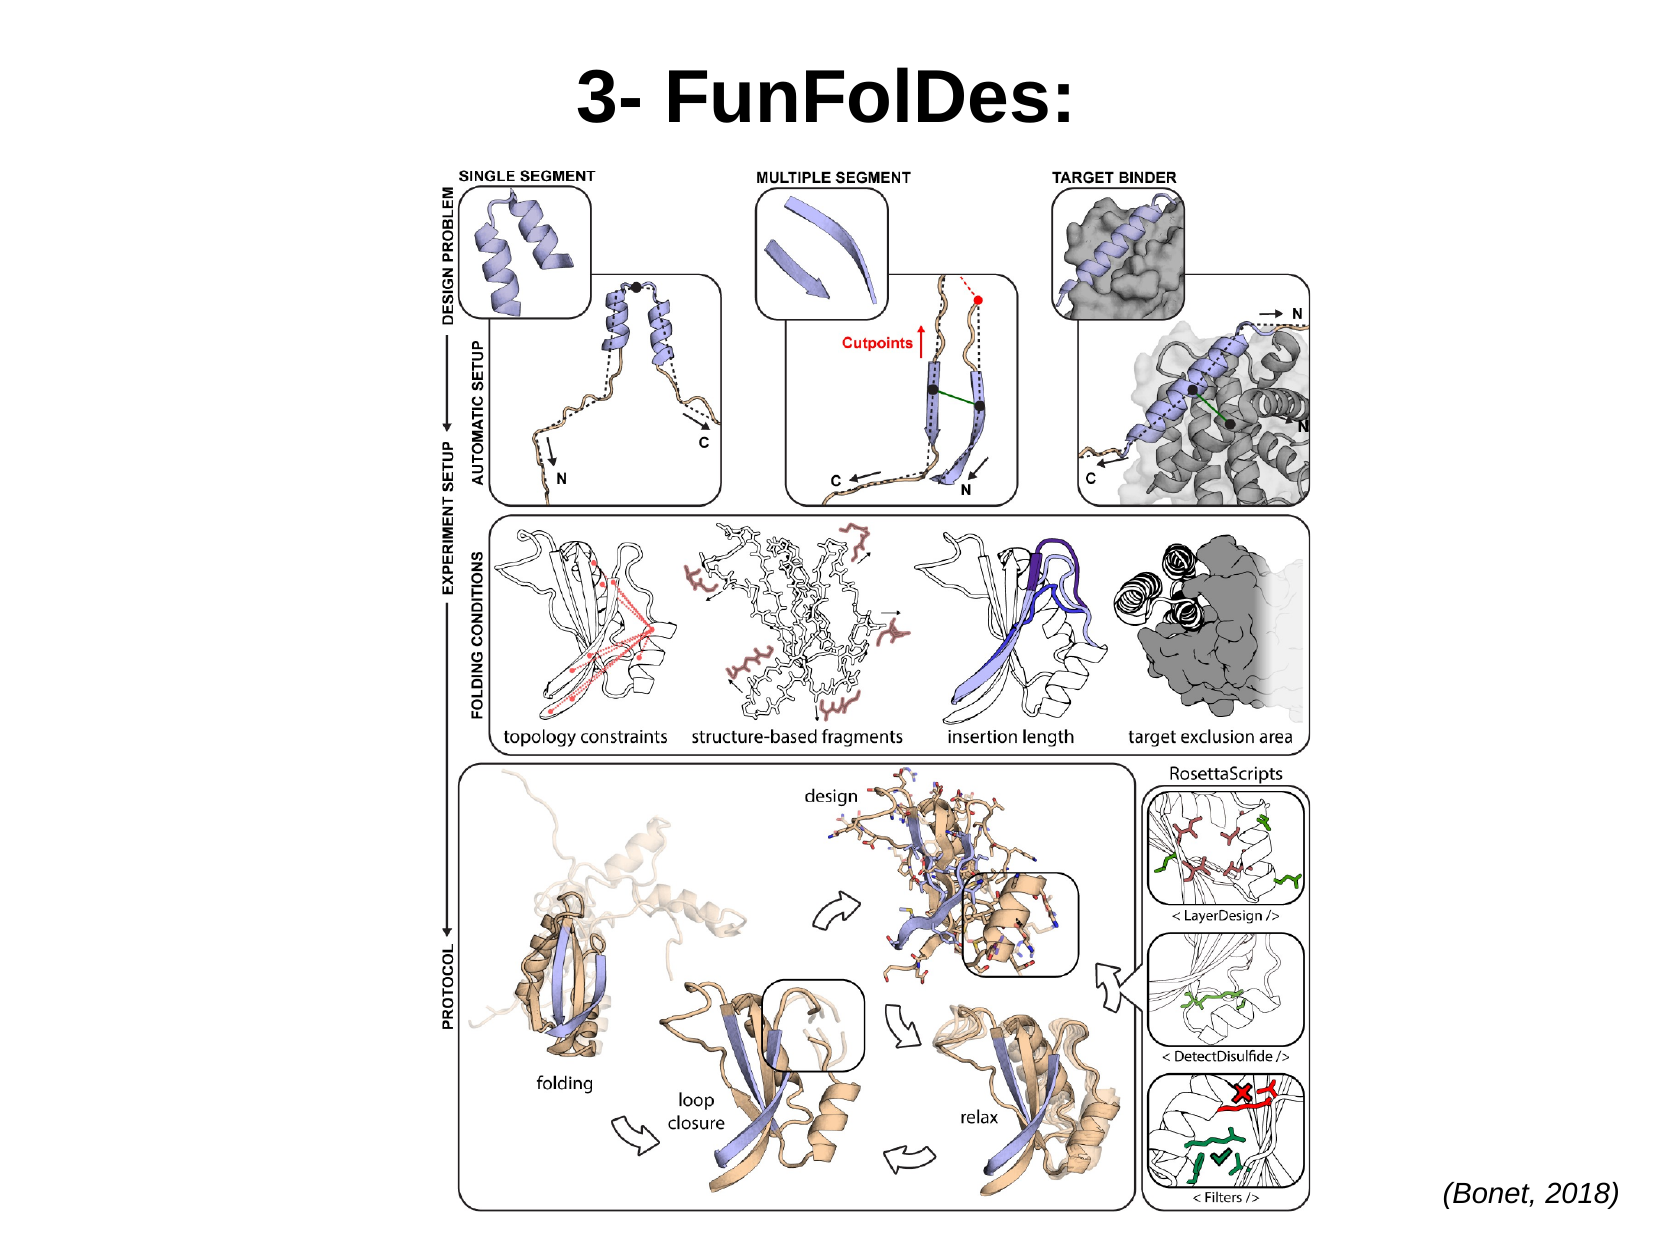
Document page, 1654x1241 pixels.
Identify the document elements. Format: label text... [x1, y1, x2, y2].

picture [420, 155, 1321, 1218]
text_box (Bonet, 2018) [1321, 1170, 1636, 1218]
text_box 3- FunFolDes: [0, 47, 1654, 146]
